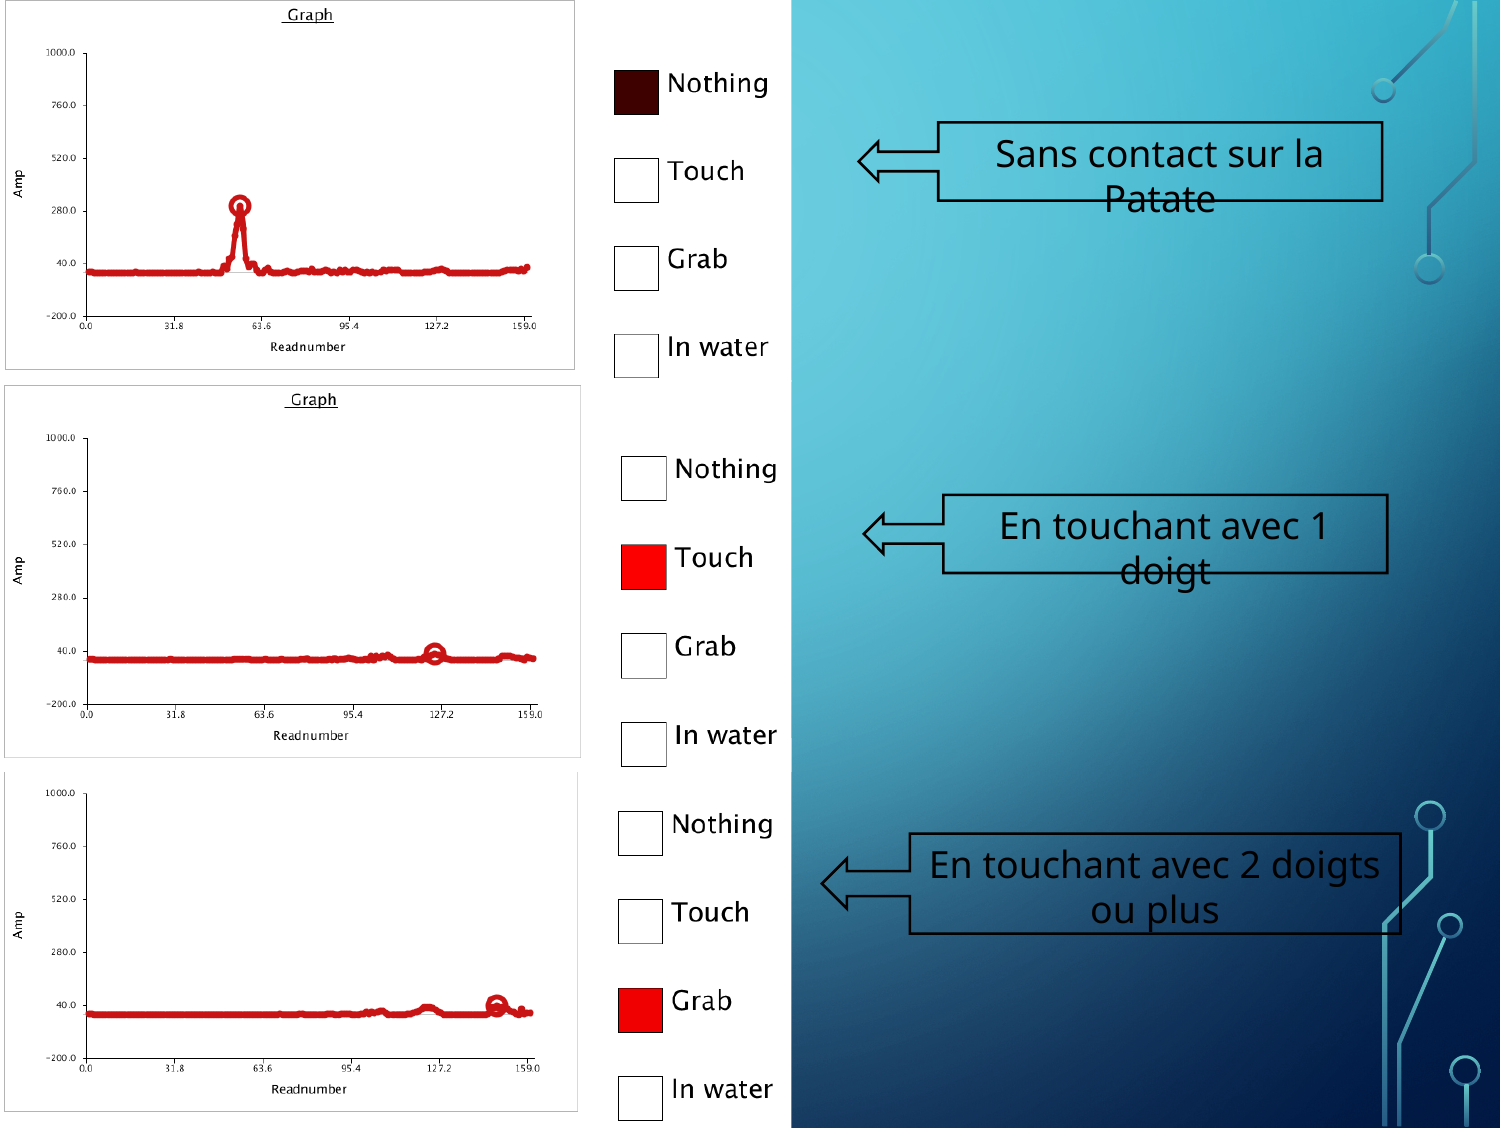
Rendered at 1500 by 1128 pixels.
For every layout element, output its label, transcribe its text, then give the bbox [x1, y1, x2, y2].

text_box En touchant avec 1 doigt [863, 494, 1388, 574]
picture [0, 0, 792, 1128]
text_box En touchant avec 2 doigts ou plus [821, 833, 1401, 934]
text_box Sans contact sur la Patate [858, 122, 1383, 201]
